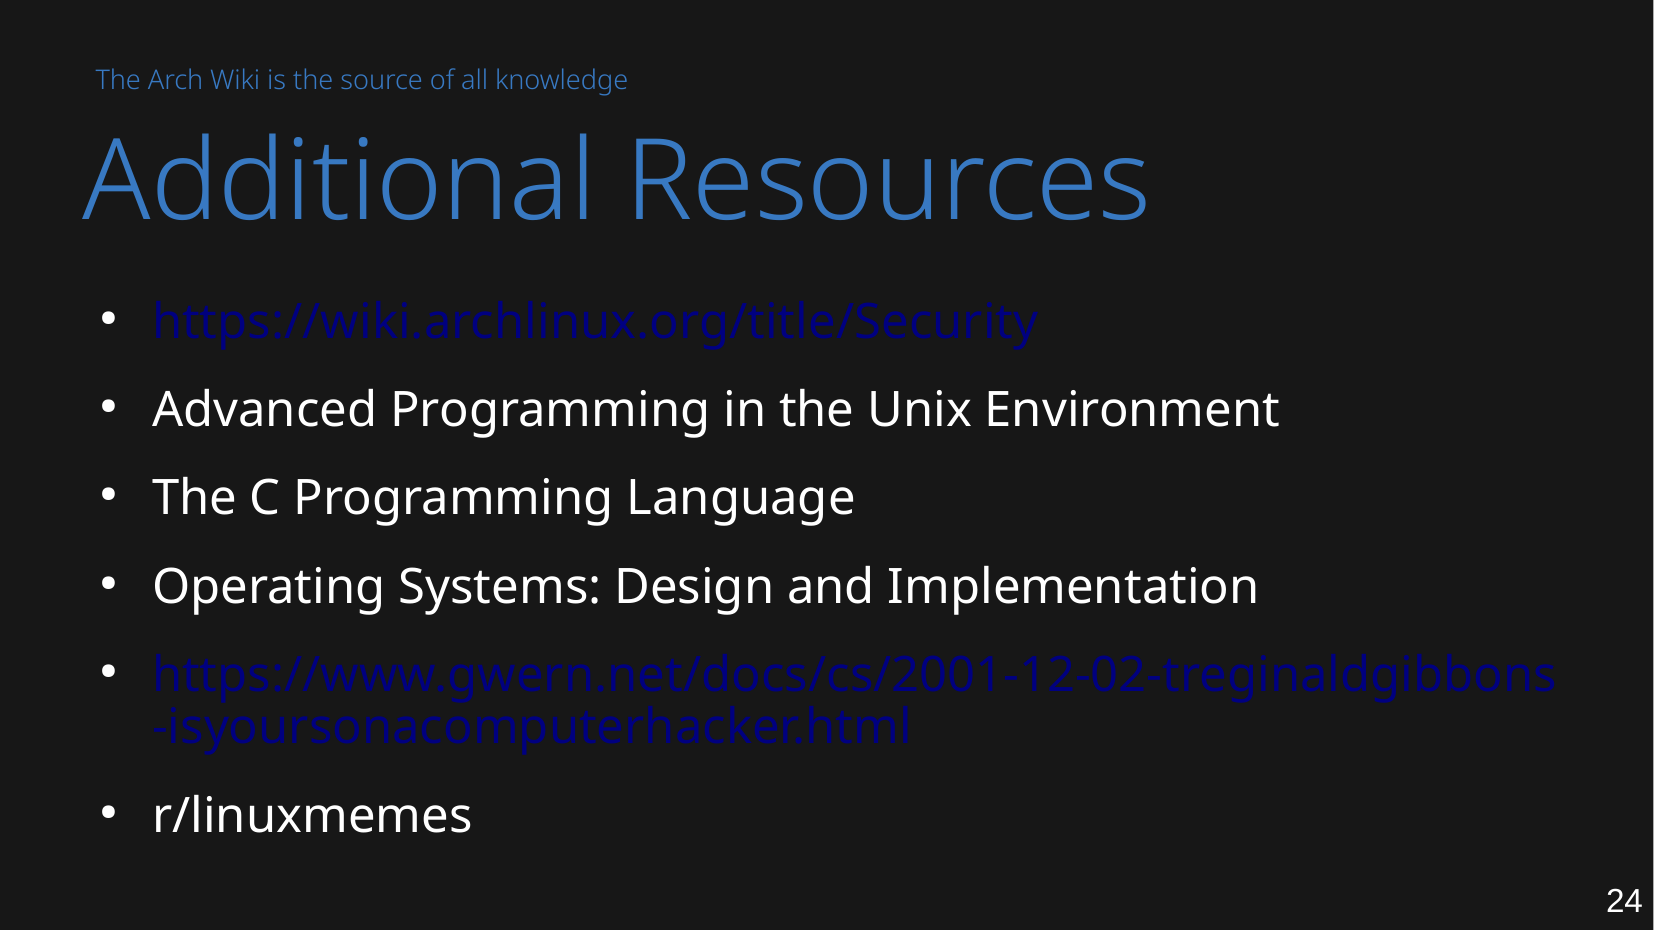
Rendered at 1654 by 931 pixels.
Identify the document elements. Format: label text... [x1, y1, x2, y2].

title The Arch Wiki is the source of all knowledge [95, 60, 1316, 98]
title Additional Resources [82, 60, 1654, 253]
list https://wiki.archlinux.org/title/Security Advanced Programming in the Unix Environment The C Programming Language Operating Systems: Design and Implementation https://www.gwern.net/docs/cs/2001-12-02-treginaldgibbons-isyoursonacomputerhacker.html r/linuxmemes [82, 285, 1571, 795]
text_box <number> [1591, 874, 1654, 931]
